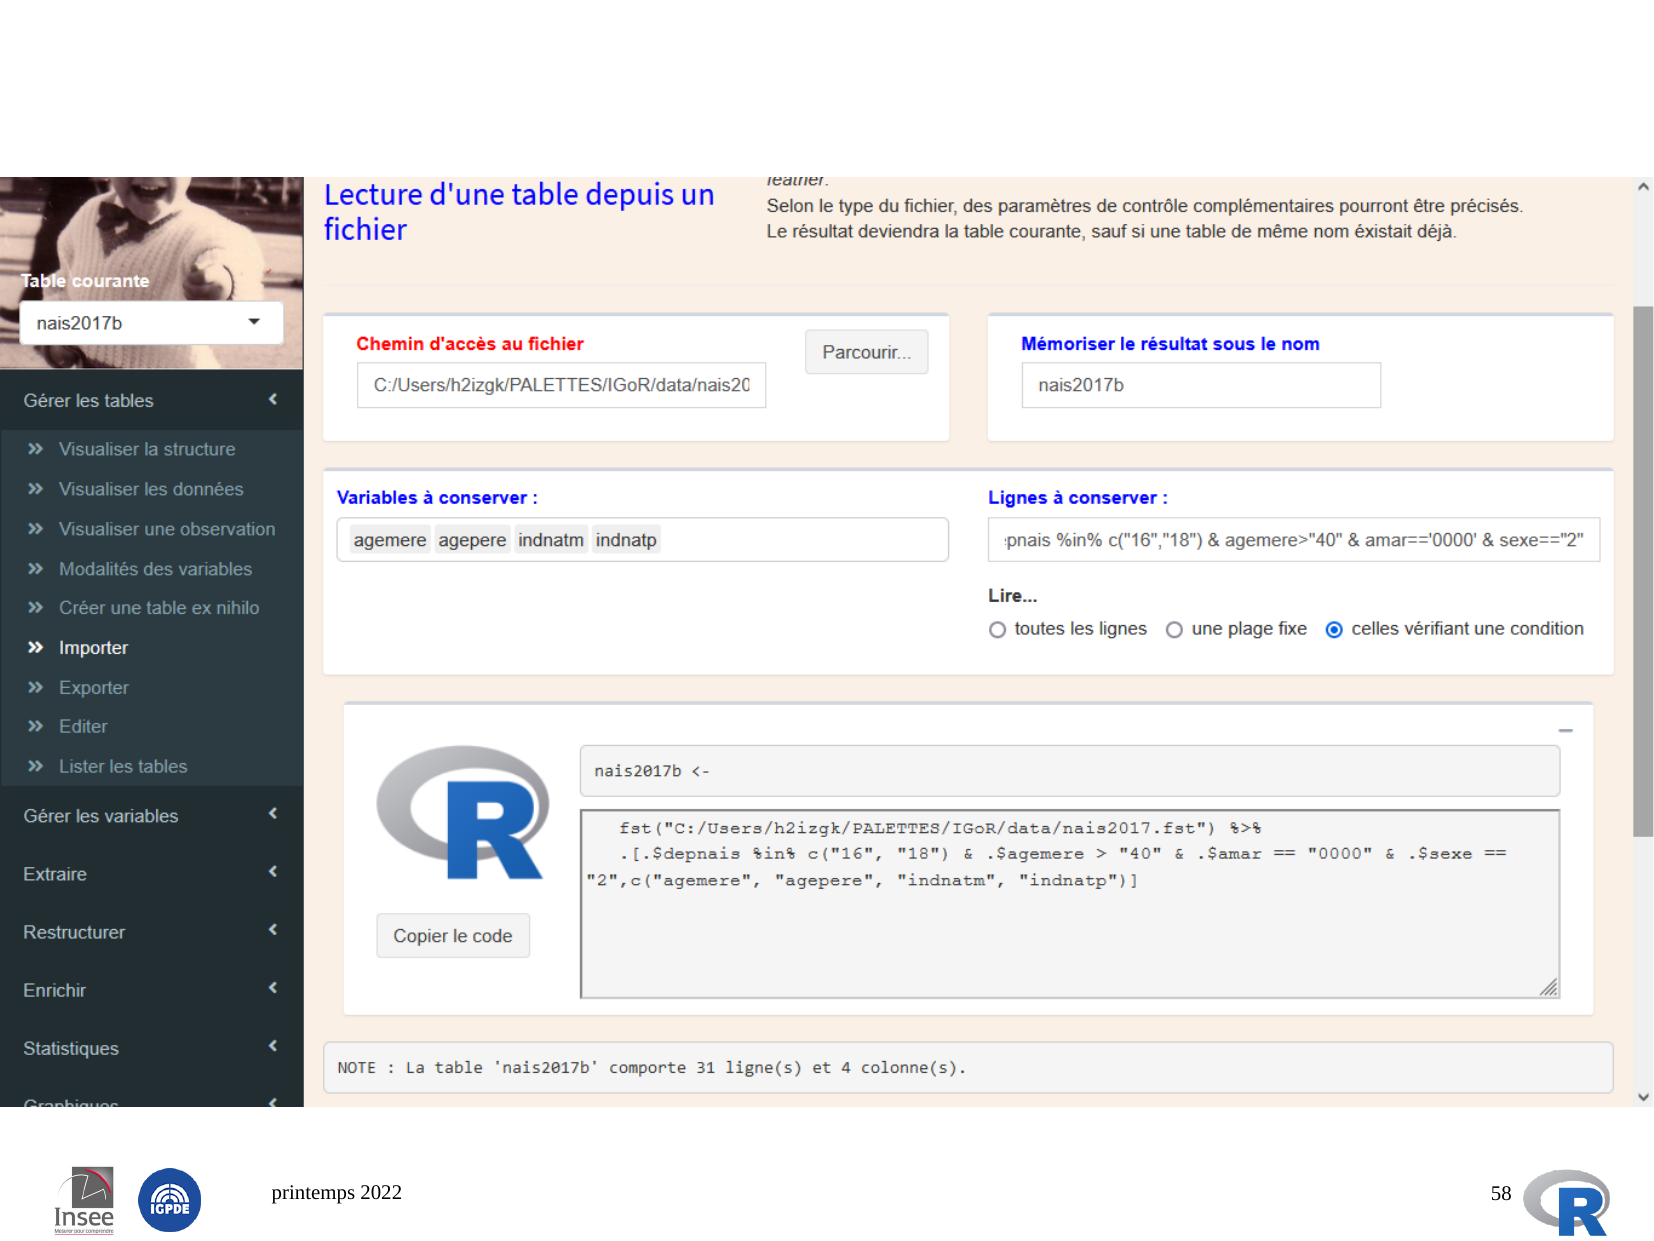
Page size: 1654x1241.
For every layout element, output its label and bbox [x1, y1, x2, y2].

picture [47, 1163, 120, 1236]
picture [138, 1168, 201, 1232]
picture [0, 177, 1654, 1107]
picture [1523, 1169, 1610, 1236]
